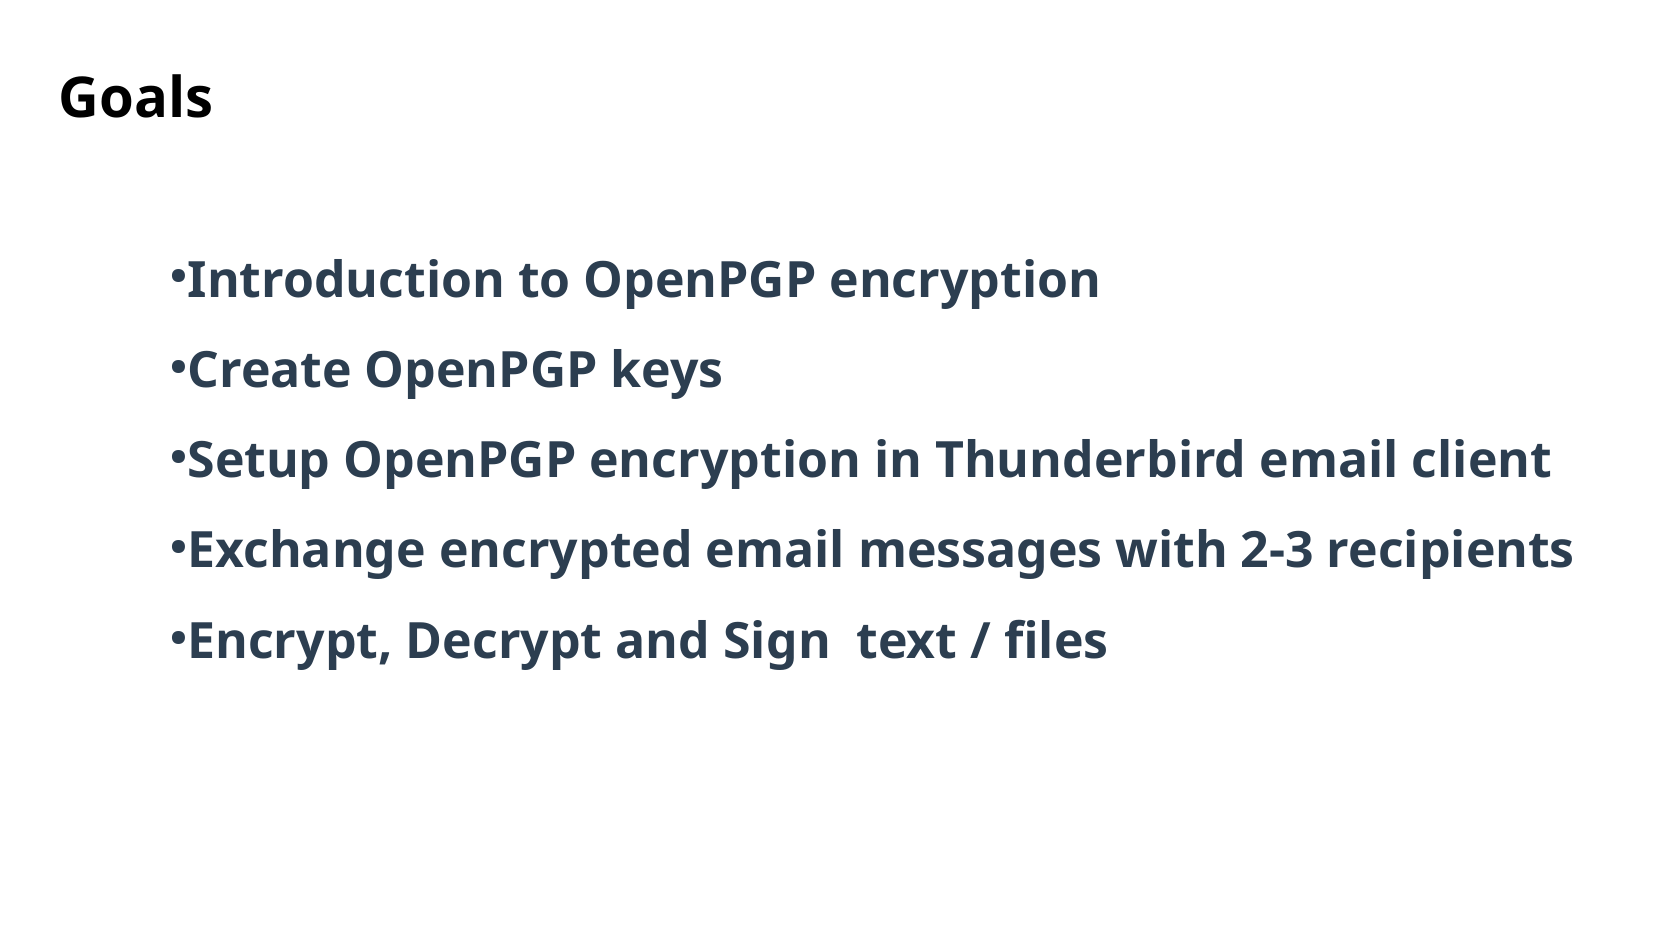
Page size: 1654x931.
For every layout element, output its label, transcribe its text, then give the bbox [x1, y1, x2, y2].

title Goals [59, 37, 1595, 156]
list Introduction to OpenPGP encryption Create OpenPGP keys Setup OpenPGP encryption in Thunderbird email client Exchange encrypted email messages with 2-3 recipients Encrypt, Decrypt and Sign text / files [59, 243, 1595, 864]
